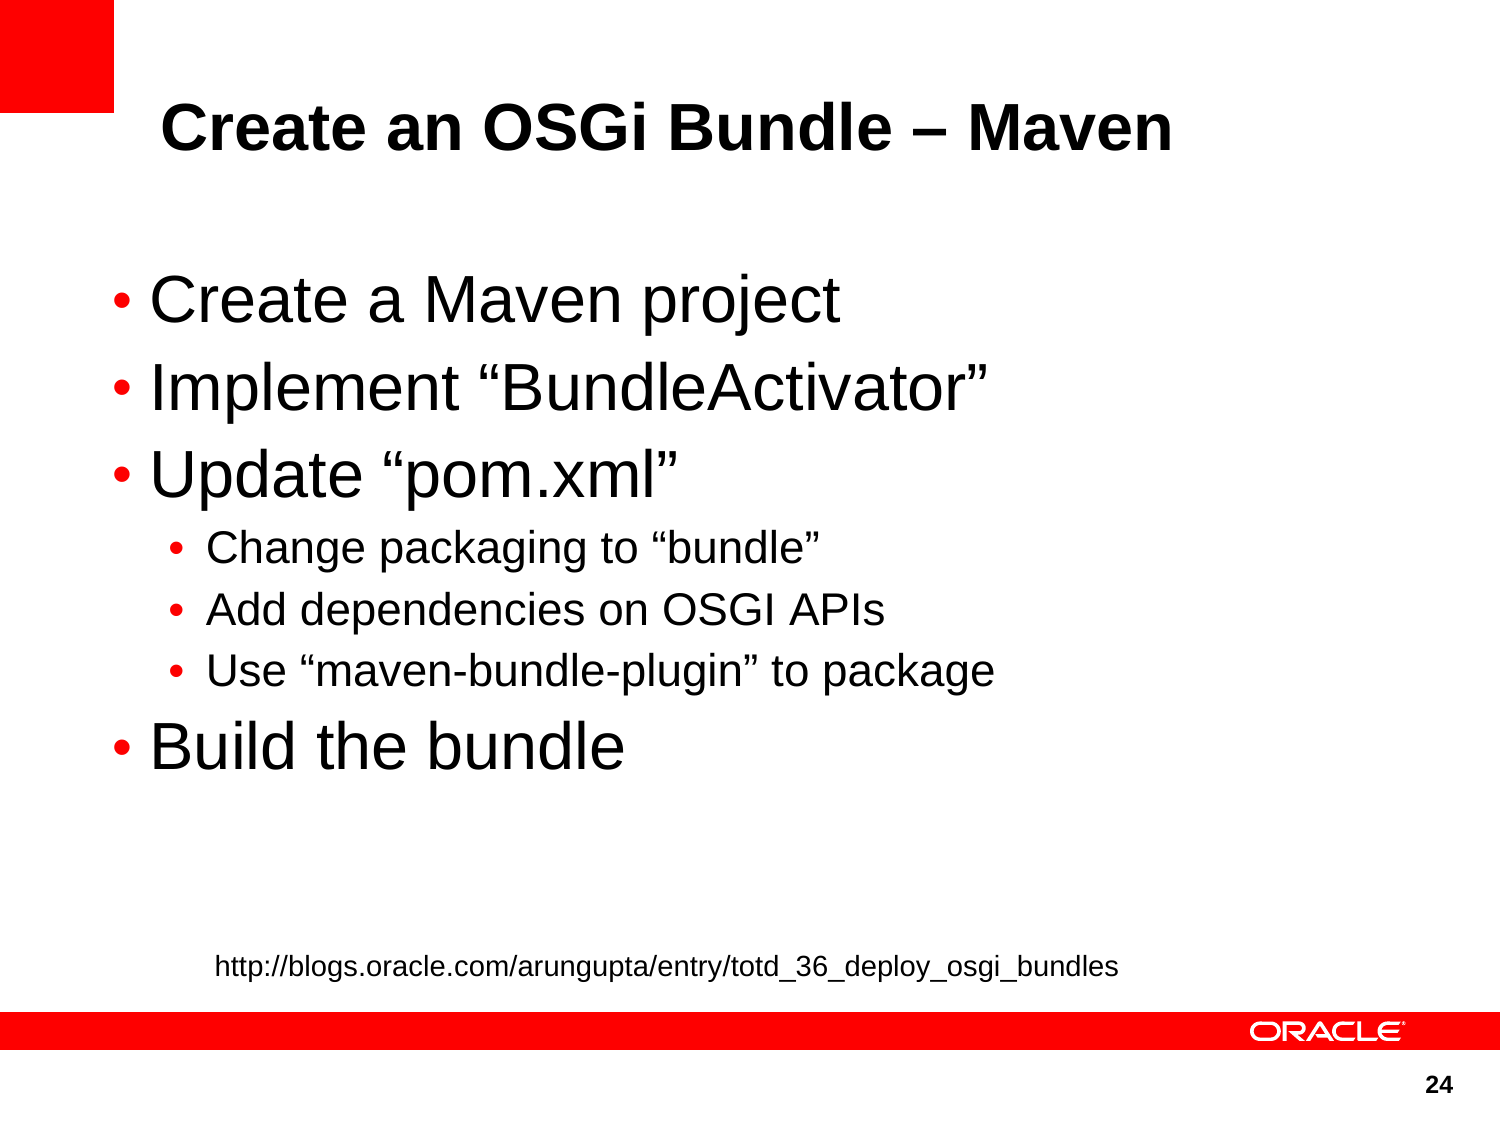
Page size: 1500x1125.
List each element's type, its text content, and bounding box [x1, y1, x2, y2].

list Create a Maven project Implement “BundleActivator” Update “pom.xml” Change packaging to “bundle” Add dependencies on OSGI APIs Use “maven-bundle-plugin” to package Build the bundle [112, 262, 1349, 1005]
title Create an OSGi Bundle – Maven [145, 49, 1457, 205]
picture [0, 0, 114, 113]
text_box http://blogs.oracle.com/arungupta/entry/totd_36_deploy_osgi_bundles [102, 947, 1233, 1008]
picture [0, 1012, 1500, 1050]
